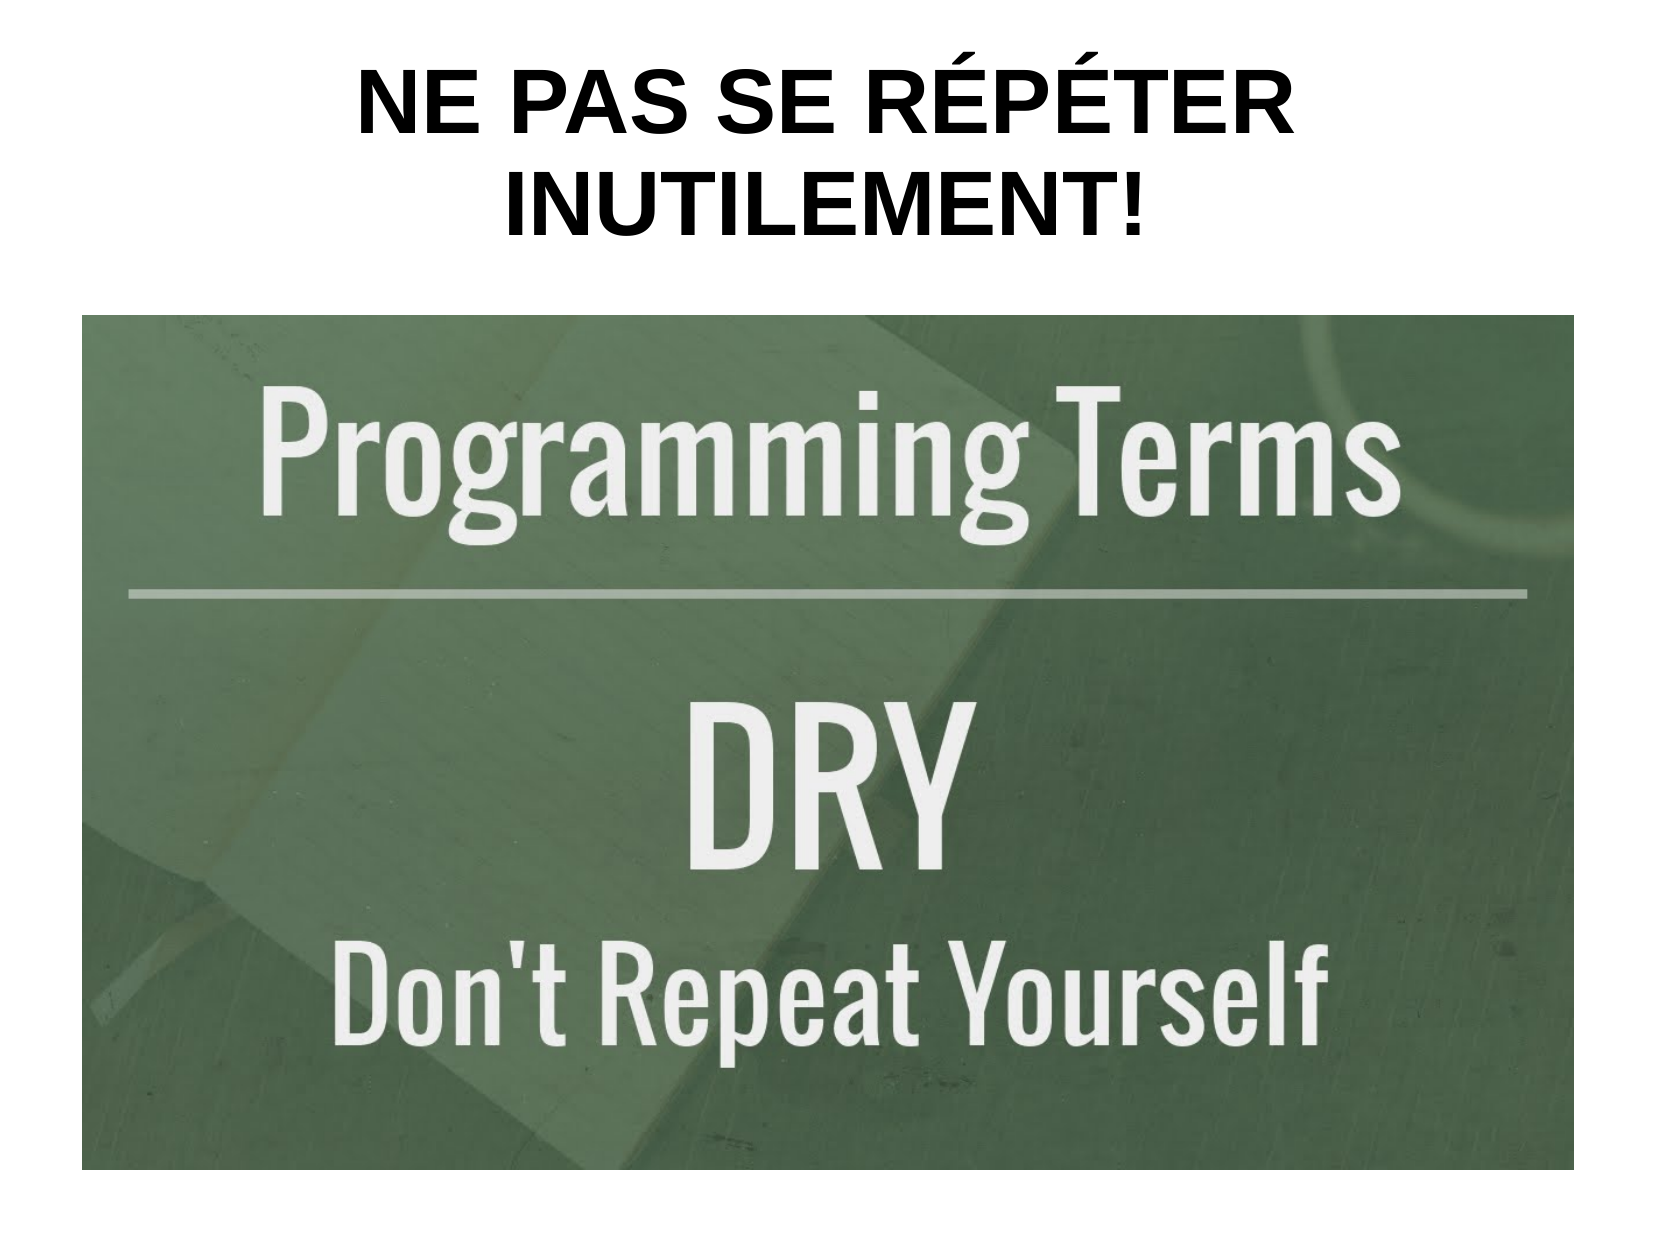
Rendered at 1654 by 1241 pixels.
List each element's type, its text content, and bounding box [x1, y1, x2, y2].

picture [82, 315, 1574, 1170]
title NE PAS SE RÉPÉTER INUTILEMENT! [82, 49, 1571, 257]
